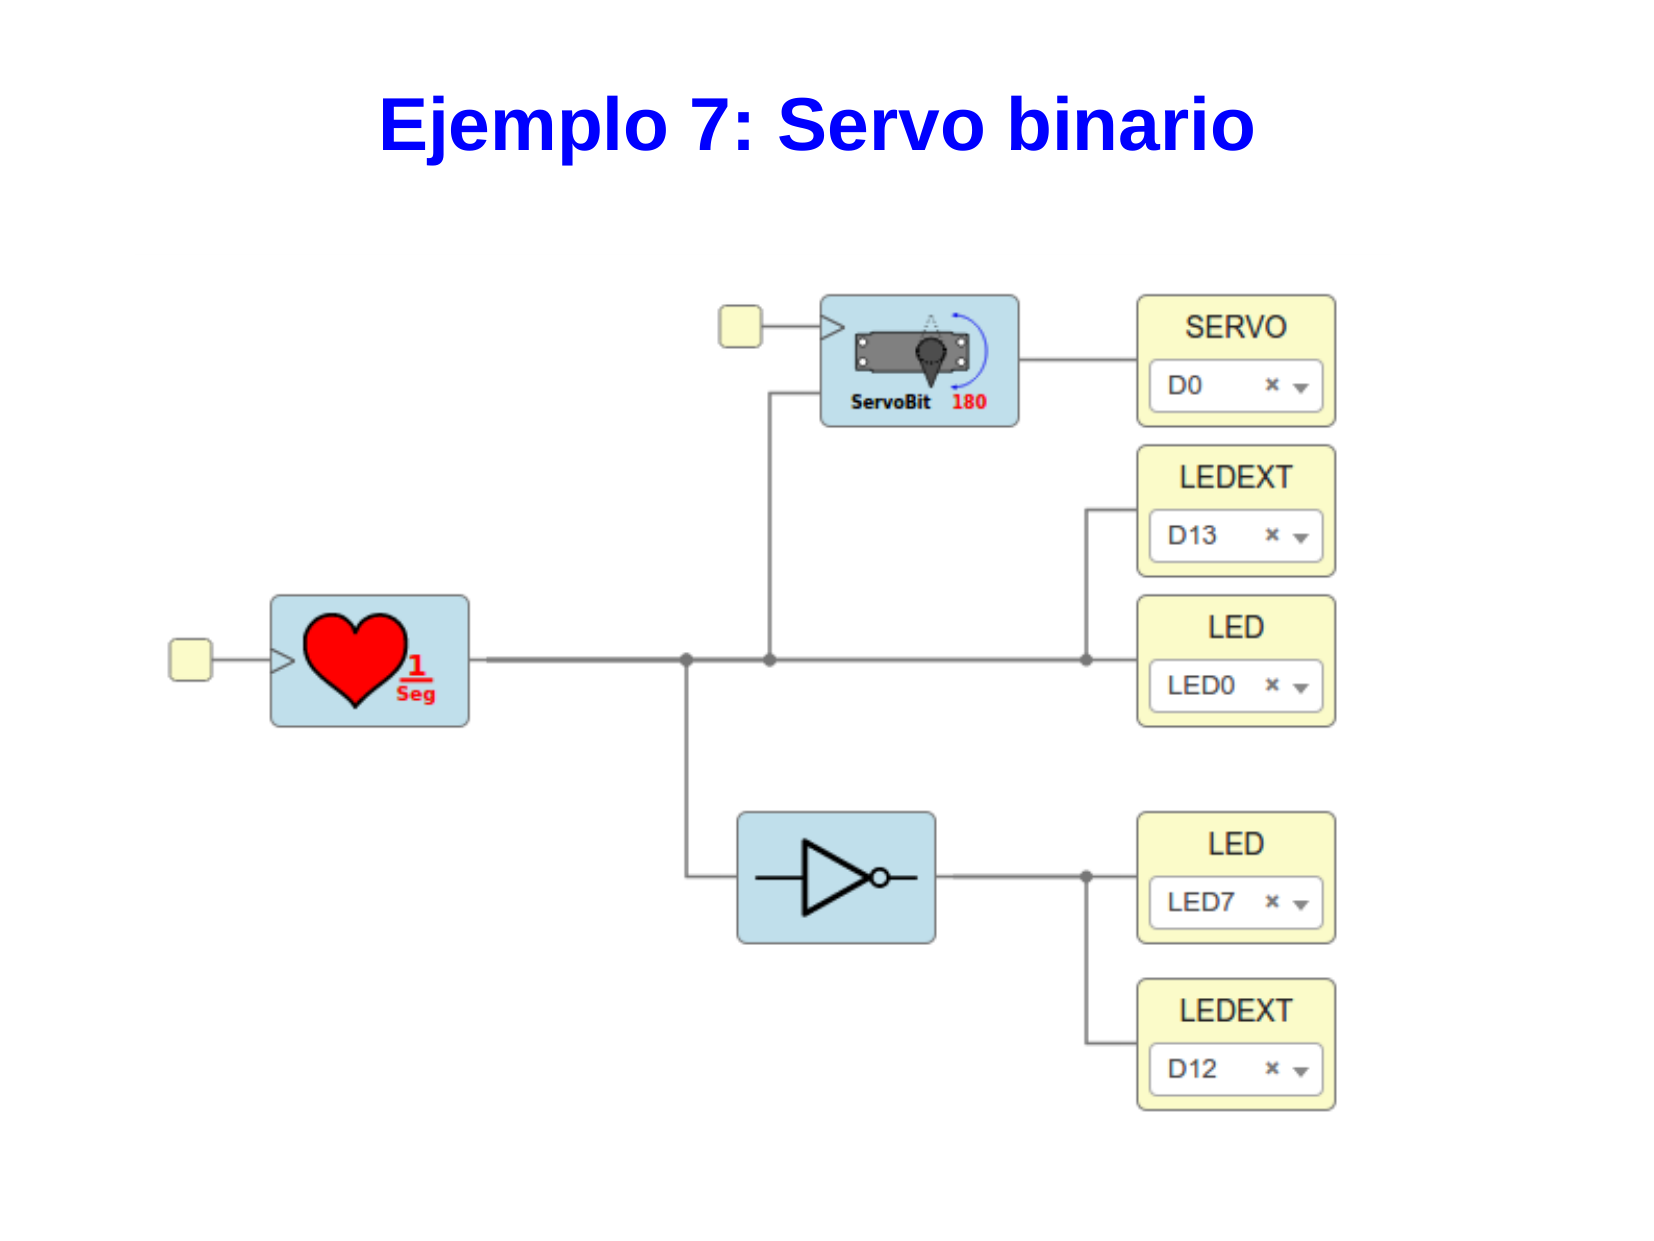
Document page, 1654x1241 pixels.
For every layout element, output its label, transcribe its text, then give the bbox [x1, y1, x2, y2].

text_box Ejemplo 7: Servo binario [90, 75, 1546, 174]
picture [135, 253, 1391, 1171]
